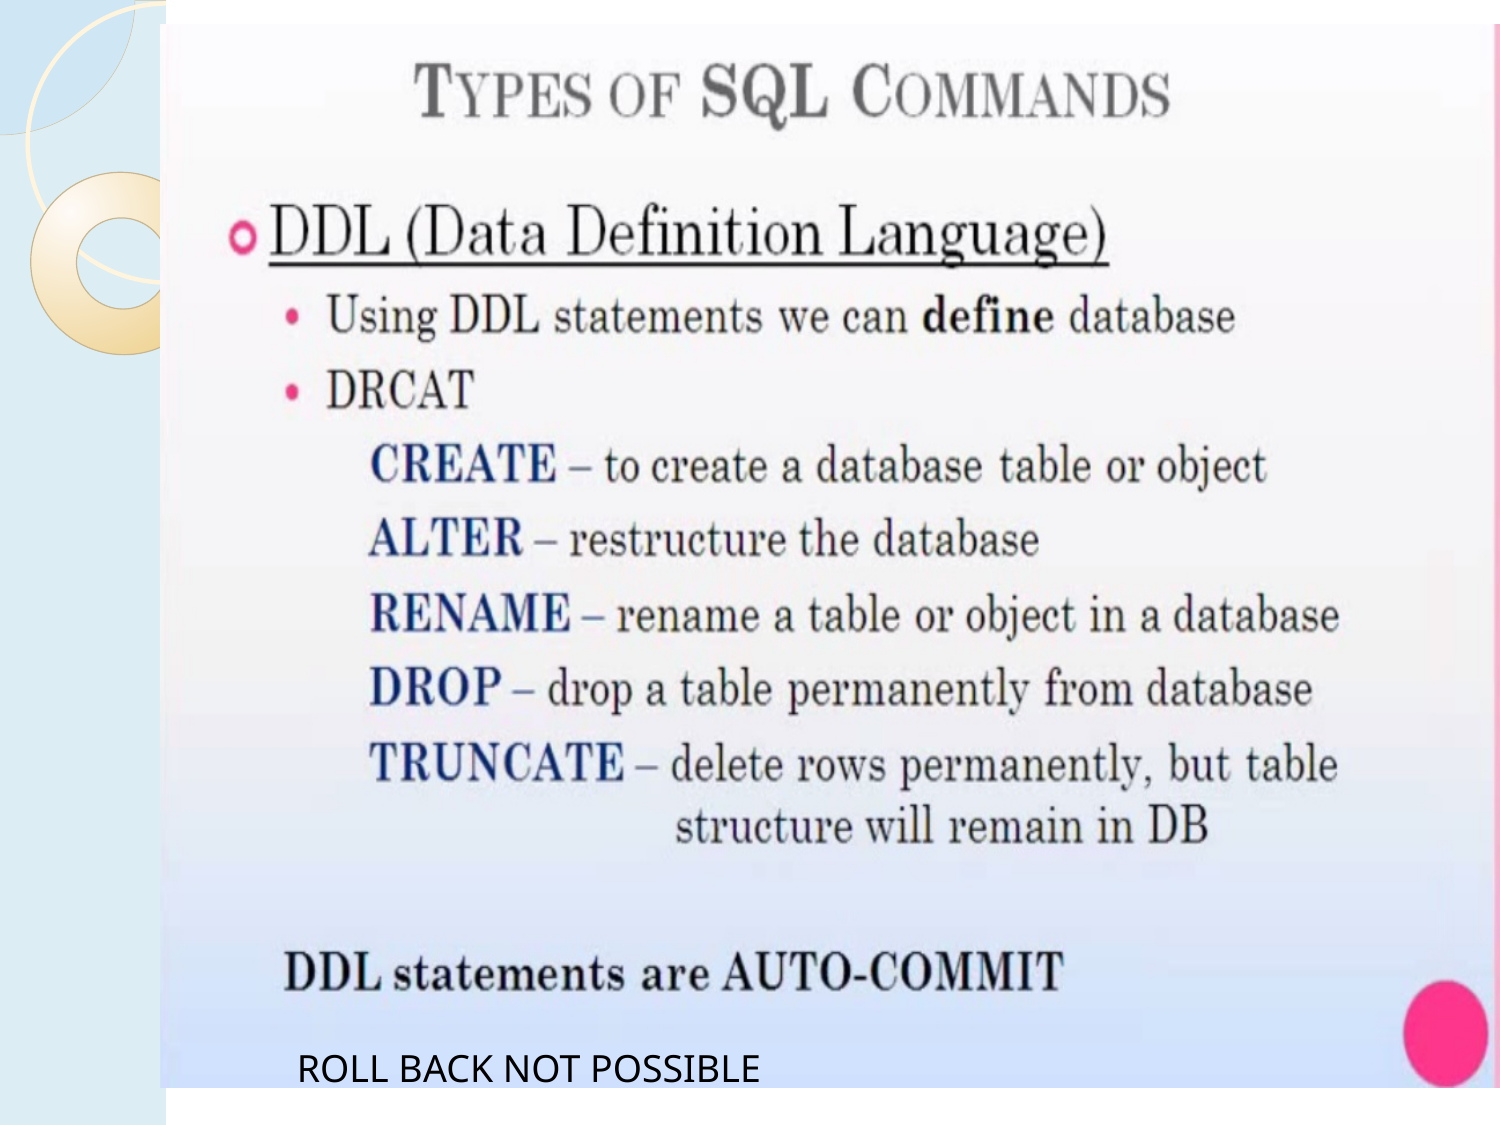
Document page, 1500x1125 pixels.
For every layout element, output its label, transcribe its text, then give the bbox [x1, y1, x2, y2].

picture [160, 24, 1500, 1088]
text_box ROLL BACK NOT POSSIBLE [282, 1037, 776, 1098]
